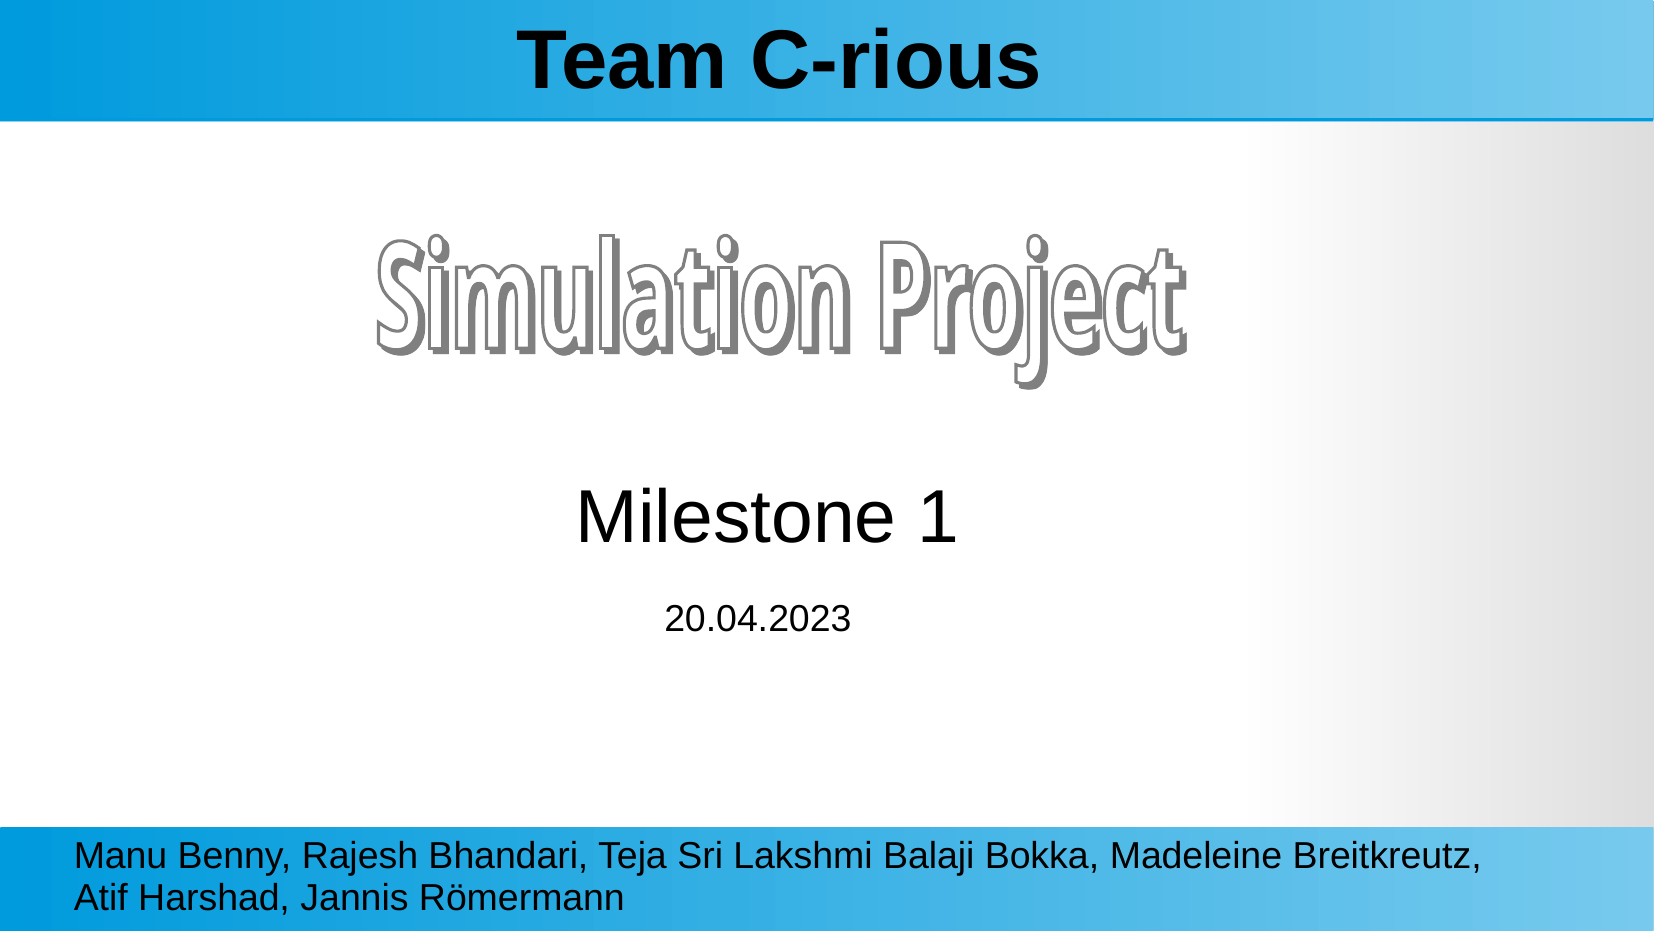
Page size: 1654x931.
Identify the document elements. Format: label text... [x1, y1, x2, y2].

text_box Simulation Project [718, 267, 732, 349]
text_box Simulation Project [881, 242, 926, 349]
text_box Simulation Project [1015, 267, 1042, 384]
text_box Manu Benny, Rajesh Bhandari, Teja Sri Lakshmi Balaji Bokka, Madeleine Breitkreutz, Atif Harshad, Jannis Römermann [59, 826, 1565, 931]
text_box Simulation Project [971, 265, 1018, 350]
text_box Simulation Project [456, 265, 530, 349]
text_box Simulation Project [935, 265, 968, 349]
text_box Simulation Project [624, 265, 668, 350]
text_box Team C-rious [501, 5, 1093, 207]
text_box Simulation Project [378, 240, 420, 350]
text_box Simulation Project [742, 265, 790, 350]
text_box Simulation Project [600, 235, 614, 349]
text_box Simulation Project [429, 267, 443, 349]
text_box Simulation Project [542, 267, 588, 350]
text_box 20.04.2023 [649, 590, 945, 690]
text_box Simulation Project [1104, 265, 1143, 350]
text_box Simulation Project [1027, 235, 1043, 258]
text_box Simulation Project [1052, 265, 1097, 350]
text_box Simulation Project [1147, 250, 1181, 350]
text_box Simulation Project [675, 250, 710, 350]
text_box Simulation Project [800, 265, 845, 349]
text_box Milestone 1 [561, 466, 1300, 650]
